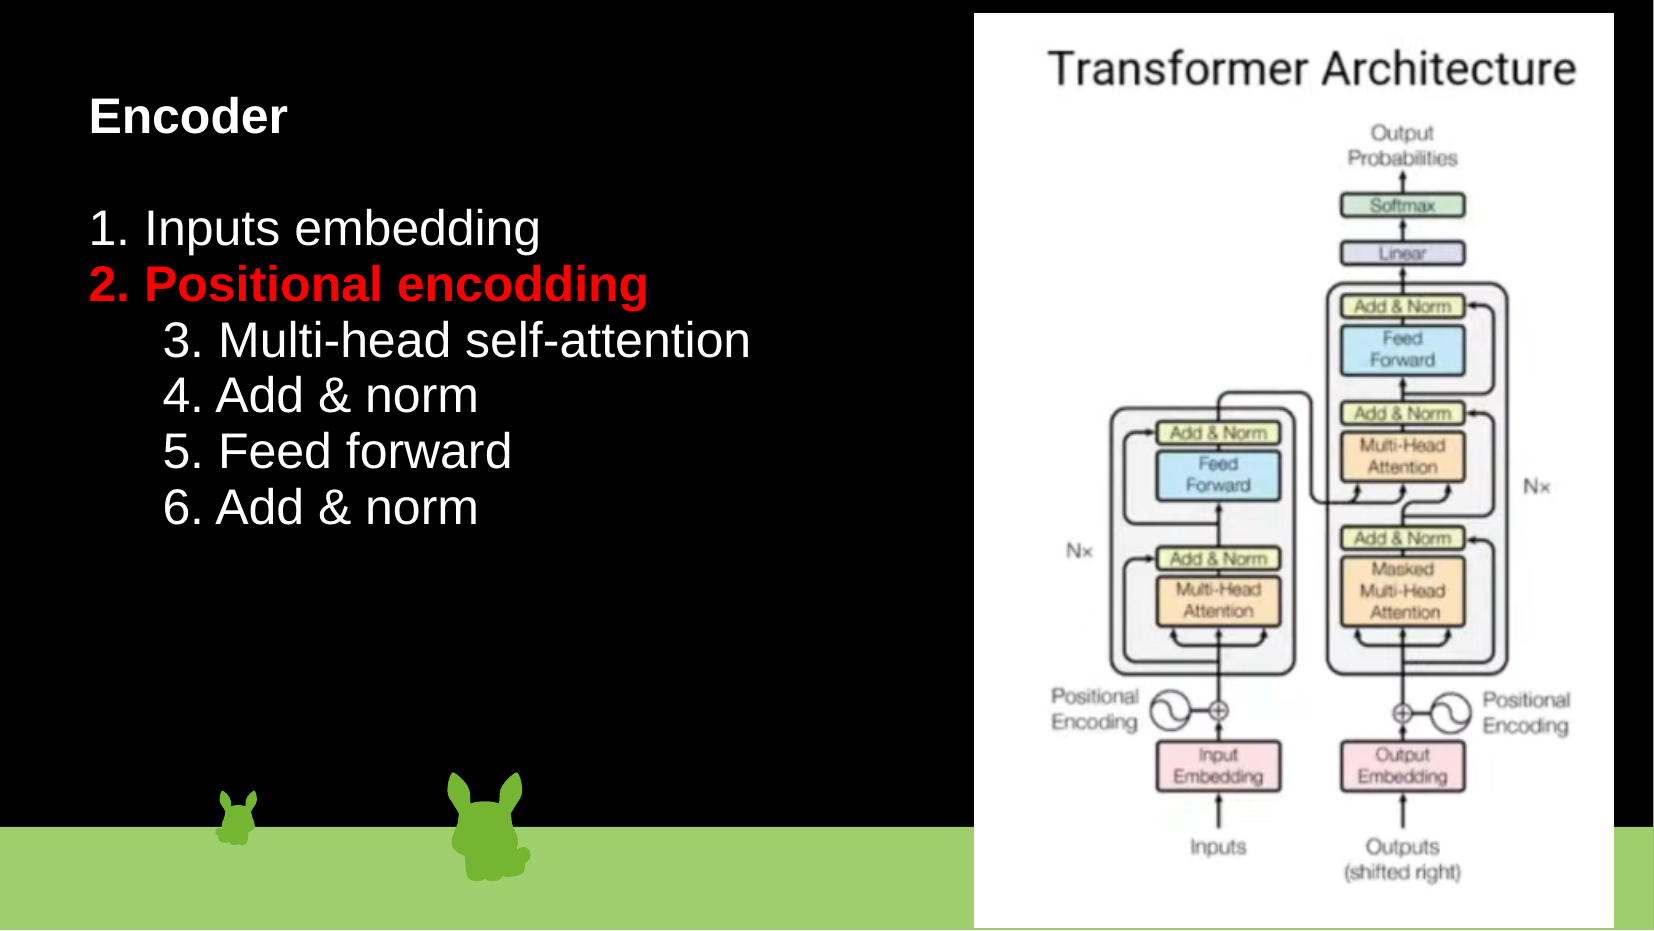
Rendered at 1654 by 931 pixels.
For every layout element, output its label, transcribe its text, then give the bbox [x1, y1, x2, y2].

title Encoder 1. Inputs embedding 2. Positional encodding 3. Multi-head self-attention 4. Add & norm 5. Feed forward 6. Add & norm [88, 88, 974, 591]
picture [974, 13, 1614, 928]
